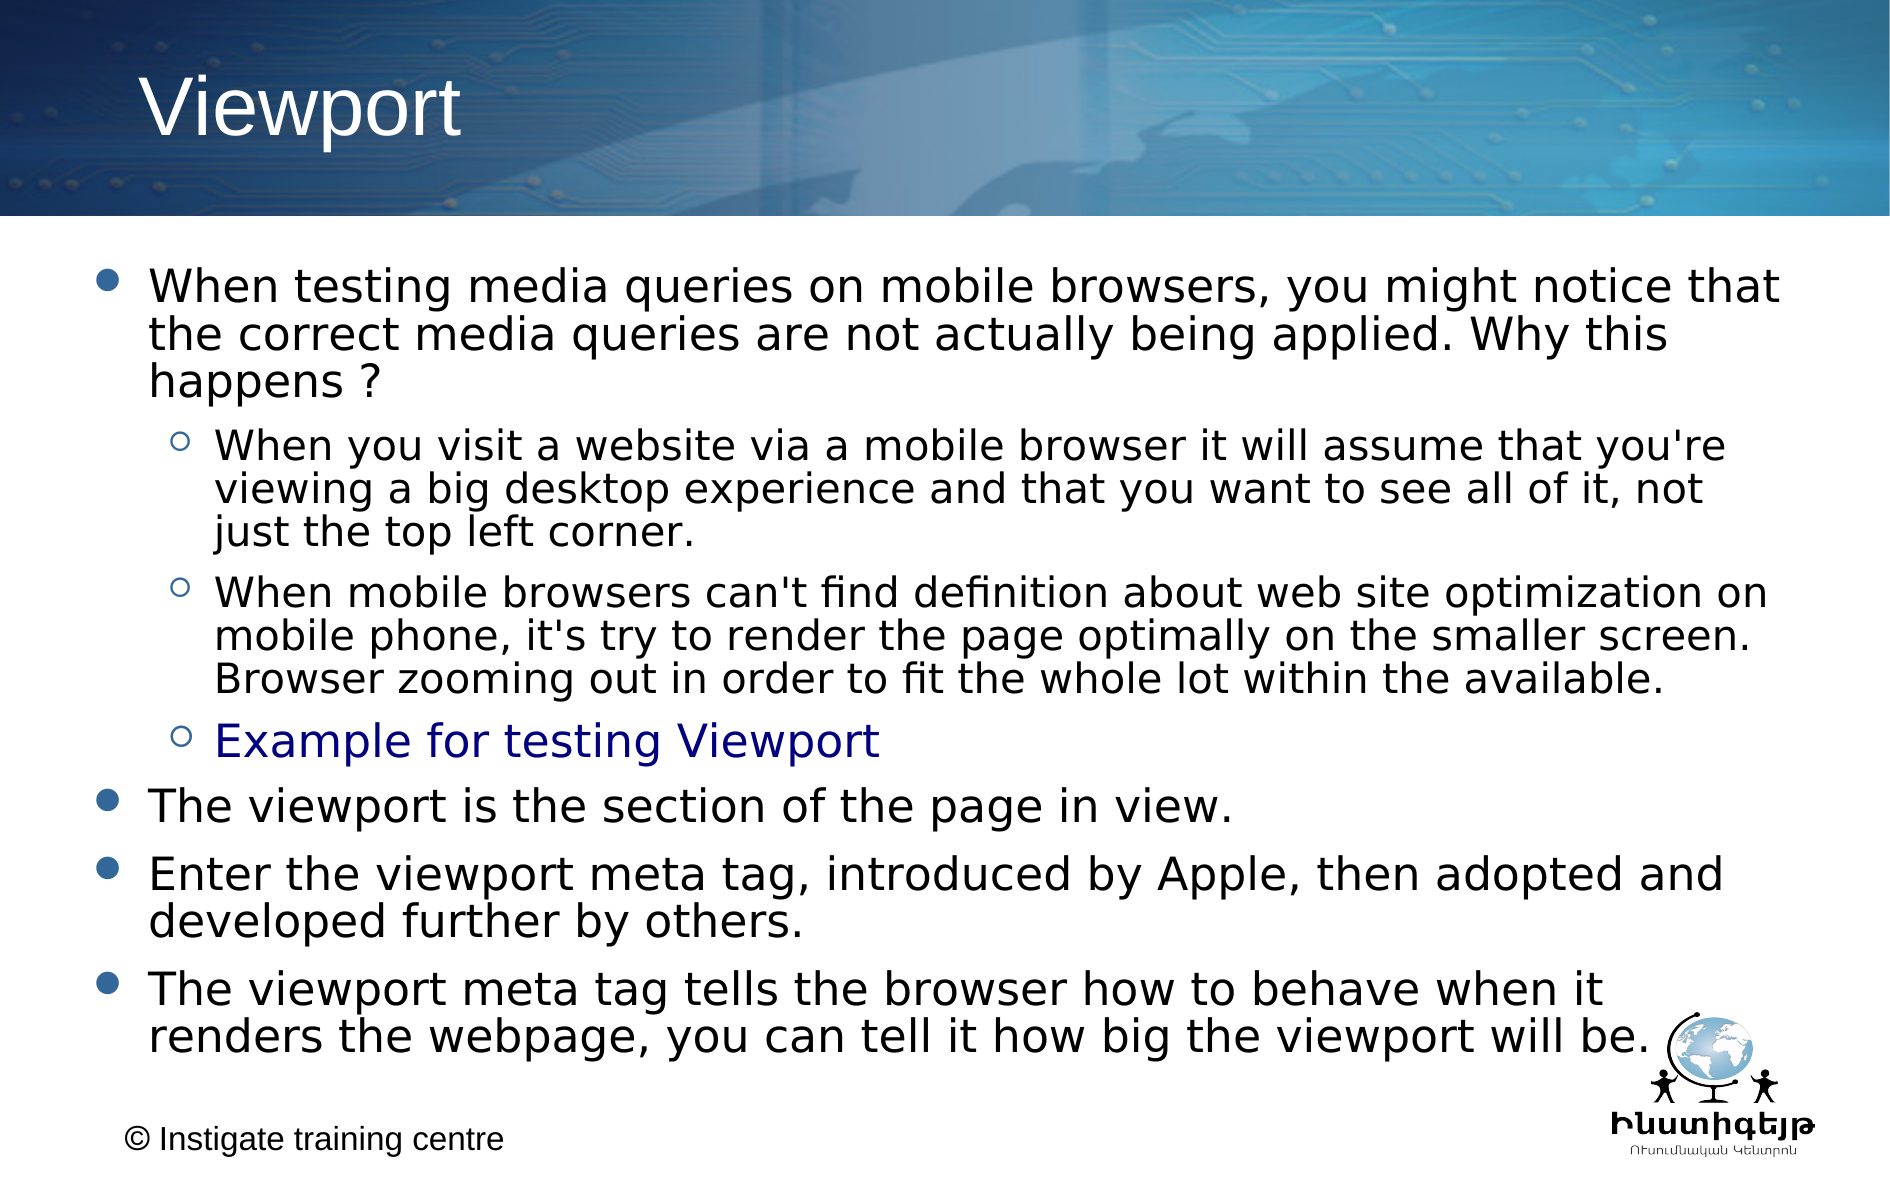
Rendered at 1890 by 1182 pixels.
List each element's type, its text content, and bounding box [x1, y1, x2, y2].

text_box Viewport [138, 82, 1801, 90]
picture [1612, 1012, 1815, 1157]
picture [1615, 1030, 1630, 1037]
list When testing media queries on mobile browsers, you might notice that the correct media queries are not actually being applied. Why this happens ? When you visit a website via a mobile browser it will assume that you're viewing a big desktop experience and that you want to see all of it, not just the top left corner. When mobile browsers can't find definition about web site optimization on mobile phone, it's try to render the page optimally on the smaller screen. Browser zooming out in order to fit the whole lot within the available. Example for testing Viewport The viewport is the section of the page in view. Enter the viewport meta tag, introduced by Apple, then adopted and developed further by others. The viewport meta tag tells the browser how to behave when it renders the webpage, you can tell it how big the viewport will be. [93, 264, 1783, 291]
picture [0, 0, 1890, 216]
